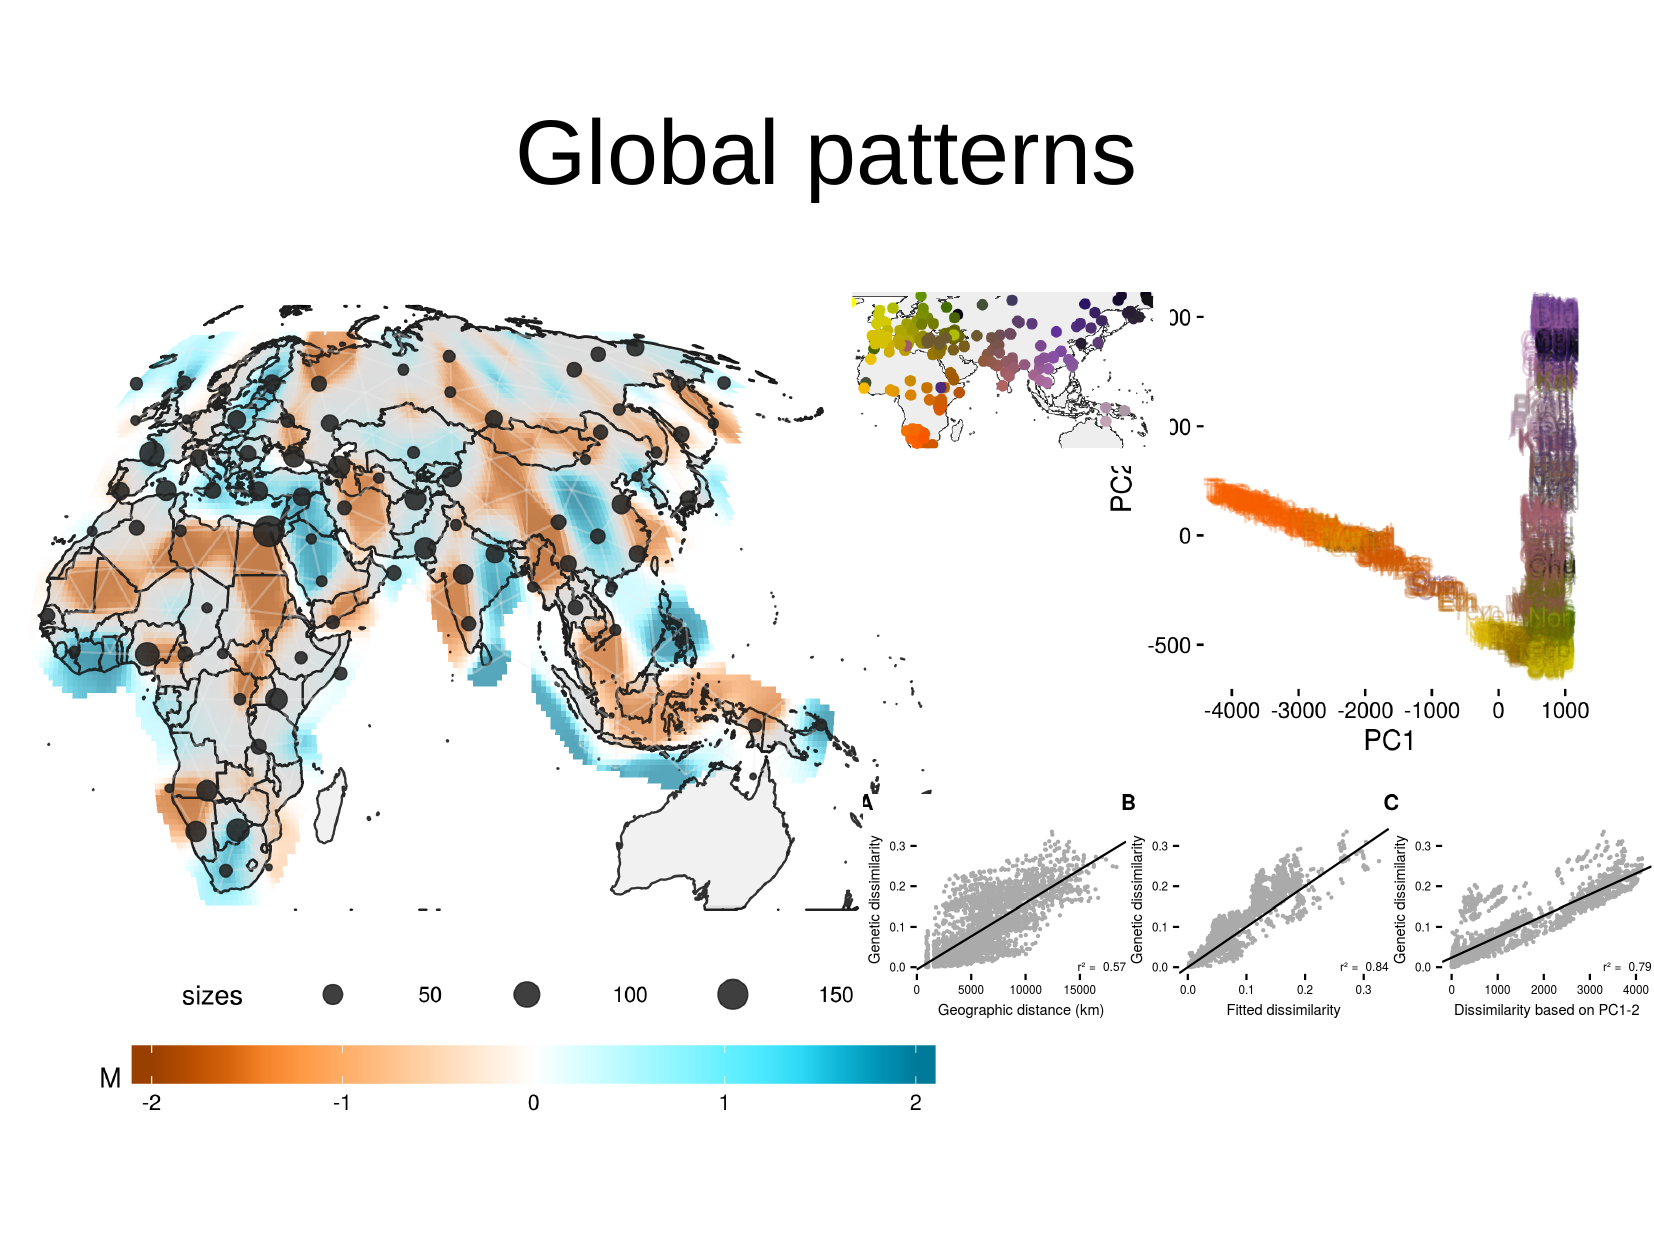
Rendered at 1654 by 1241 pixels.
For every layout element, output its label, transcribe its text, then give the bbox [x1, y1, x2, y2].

title Global patterns [82, 49, 1571, 257]
picture [21, 268, 1654, 1114]
